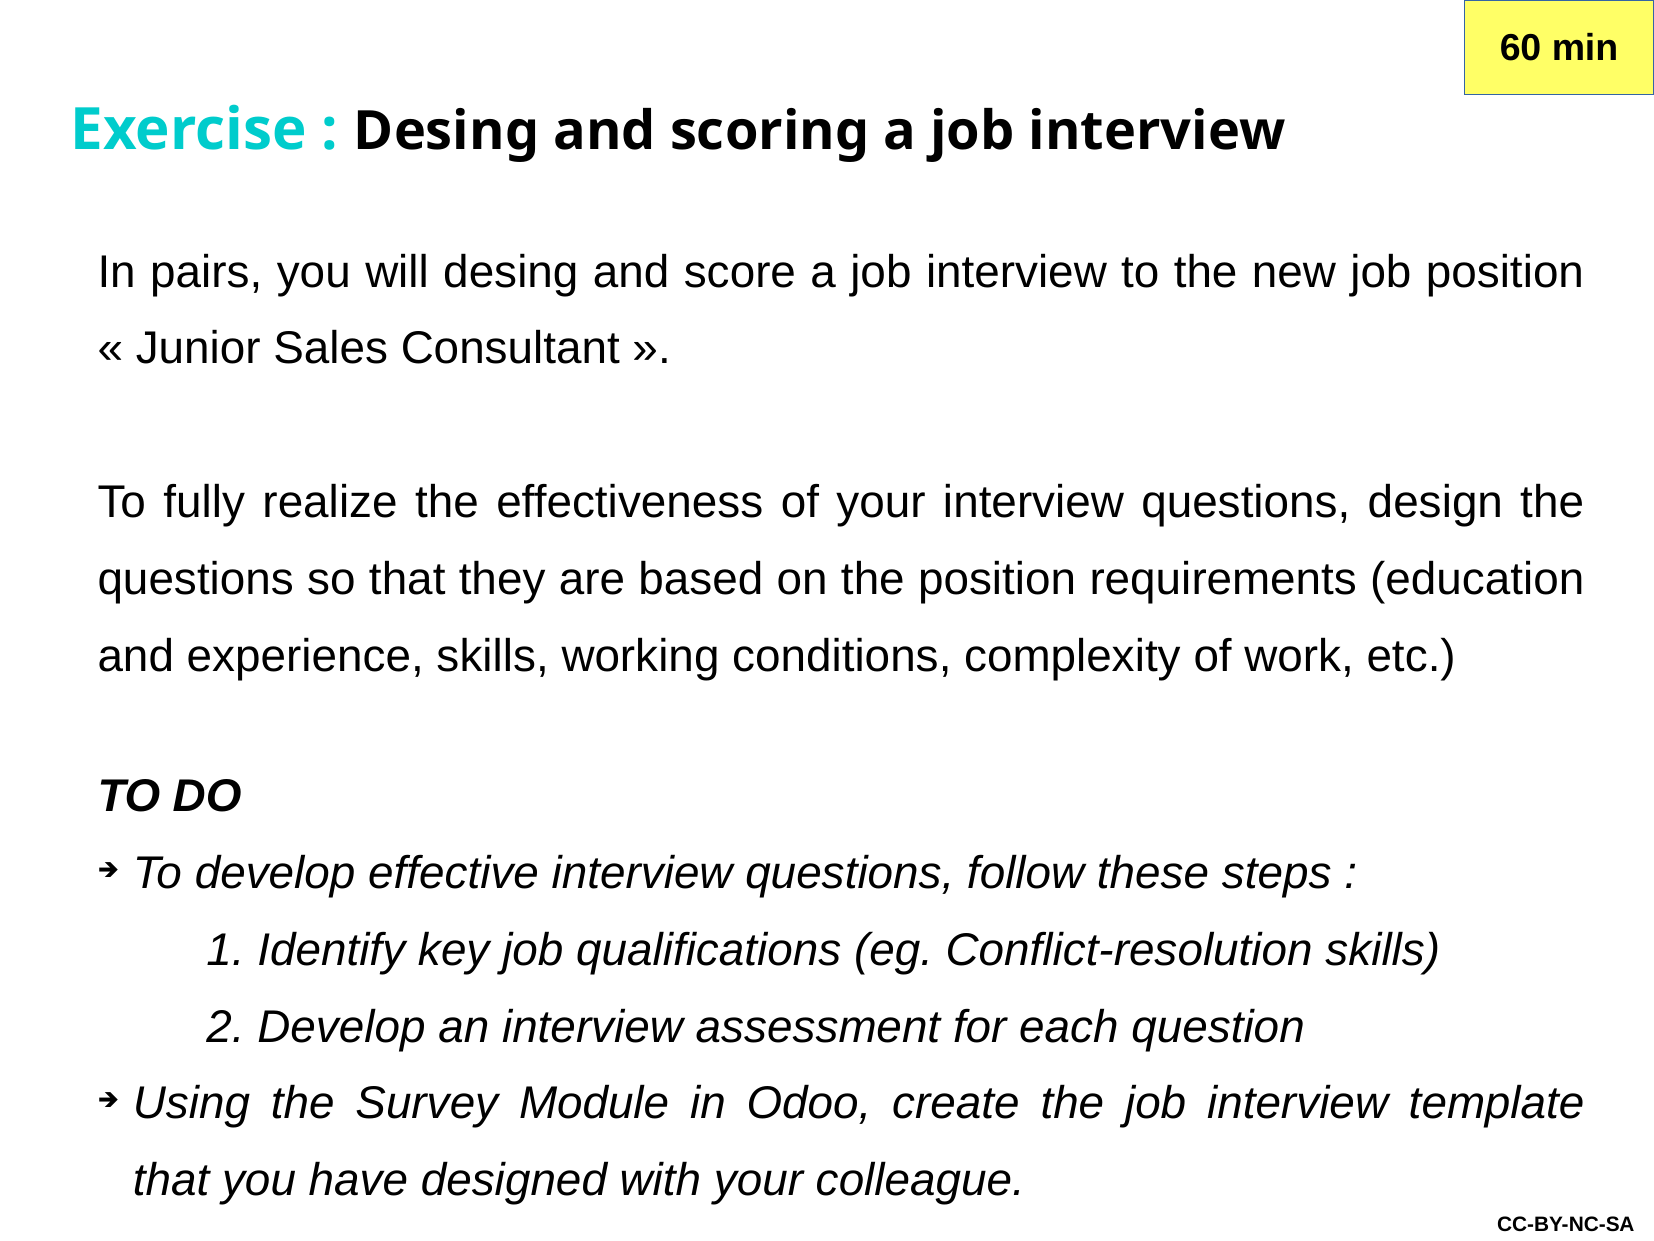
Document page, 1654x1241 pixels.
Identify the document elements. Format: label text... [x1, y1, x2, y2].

text_box 60 min [1464, 0, 1654, 95]
text_box CC-BY-NC-SA [1482, 1204, 1654, 1241]
title Exercise : Desing and scoring a job interview [70, 23, 1560, 231]
text_box In pairs, you will desing and score a job interview to the new job position « Junior Sales Consultant ». To fully realize the effectiveness of your interview questions, design the questions so that they are based on the position requirements (education and experience, skills, working conditions, complexity of work, etc.) TO DO To develop effective interview questions, follow these steps : 1. Identify key job qualifications (eg. Conflict-resolution skills) 2. Develop an interview assessment for each question Using the Survey Module in Odoo, create the job interview template that you have designed with your colleague. [82, 212, 1601, 1241]
